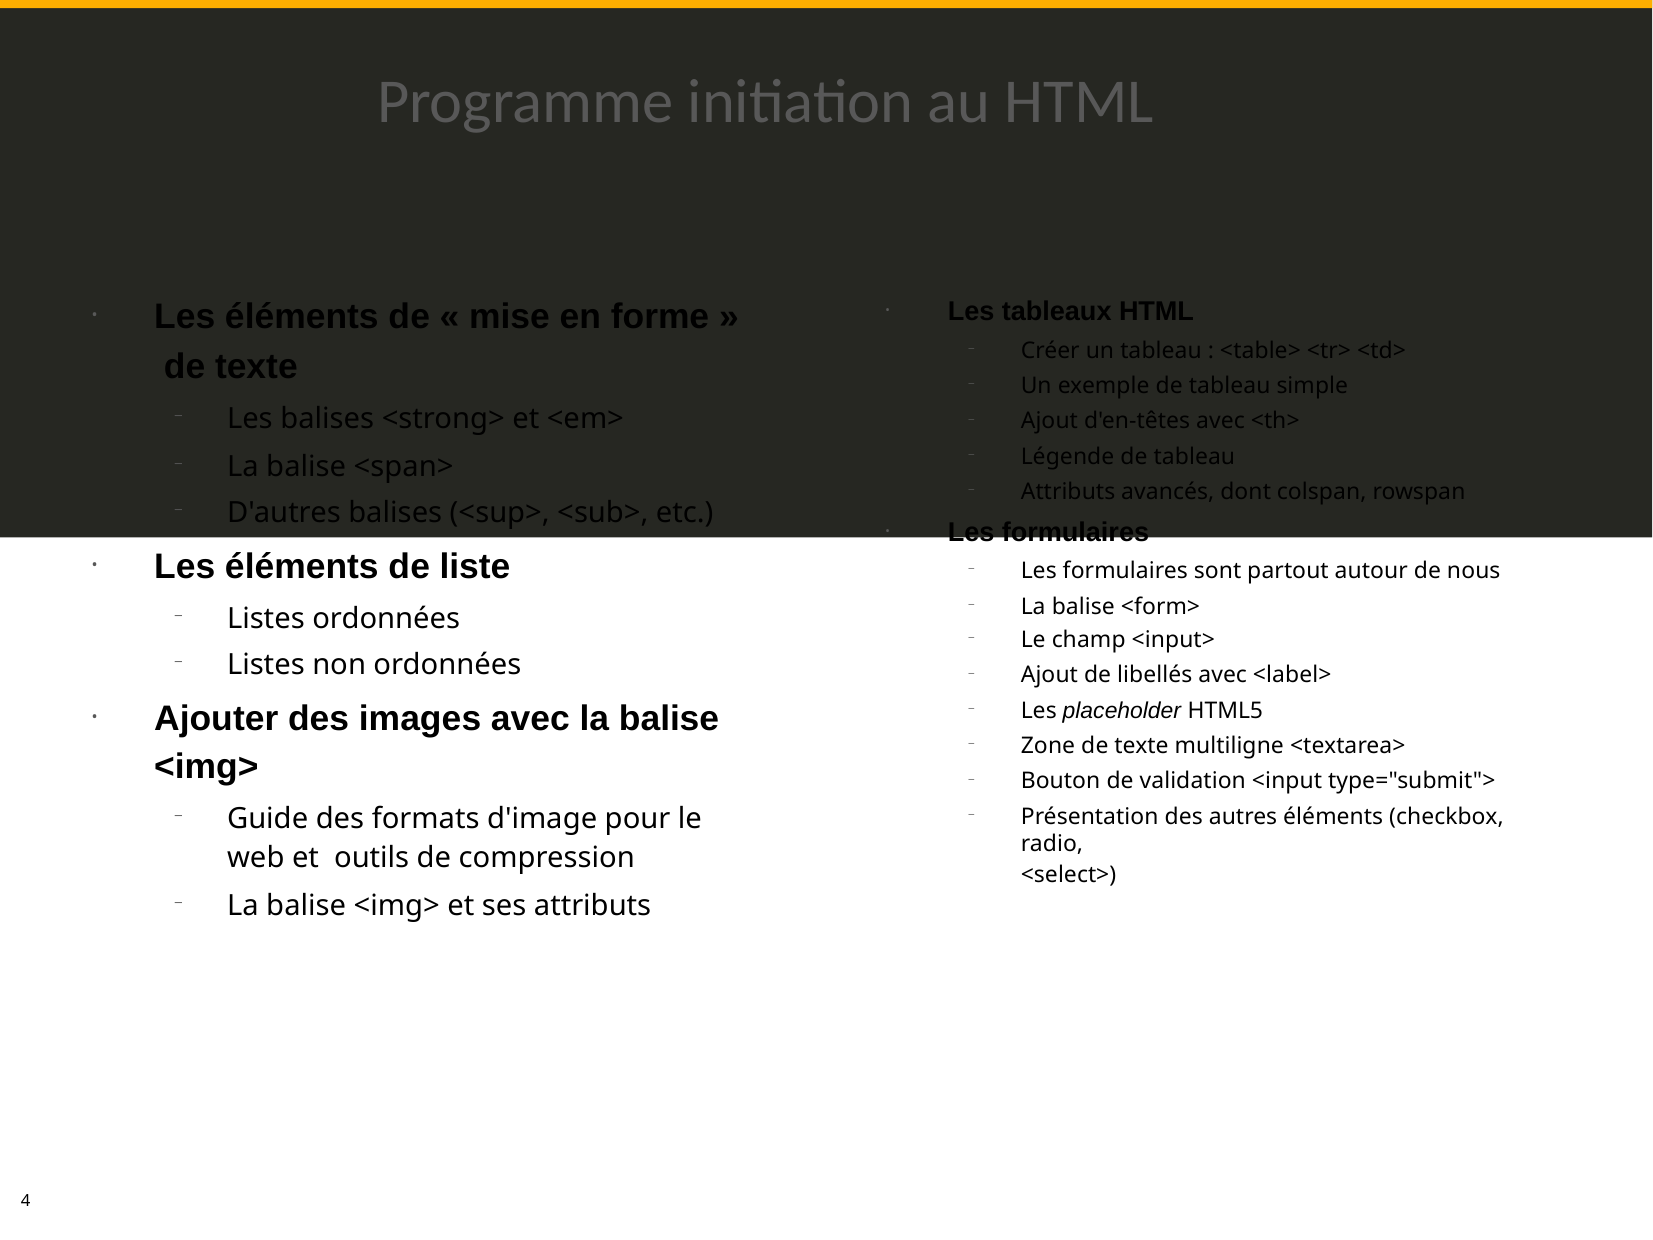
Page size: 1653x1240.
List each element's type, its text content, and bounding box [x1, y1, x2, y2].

text_box Les éléments de « mise en forme » de texte Les balises <strong> et <em> La balise <span> D'autres balises (<sup>, <sub>, etc.) Les éléments de liste Listes ordonnées Listes non ordonnées Ajouter des images avec la balise <img> Guide des formats d'image pour le web et outils de compression La balise <img> et ses attributs [89, 284, 769, 922]
text_box <numéro> [14, 1189, 37, 1213]
text_box Les tableaux HTML Créer un tableau : <table> <tr> <td> Un exemple de tableau simple Ajout d'en-têtes avec <th> Légende de tableau Attributs avancés, dont colspan, rowspan Les formulaires Les formulaires sont partout autour de nous La balise <form> Le champ <input> Ajout de libellés avec <label> Les placeholder HTML5 Zone de texte multiligne <textarea> Bouton de validation <input type="submit"> Présentation des autres éléments (checkbox, radio, <select>) [883, 280, 1546, 888]
title Programme initiation au HTML [375, 58, 1286, 268]
text_box [0, 0, 1653, 9]
